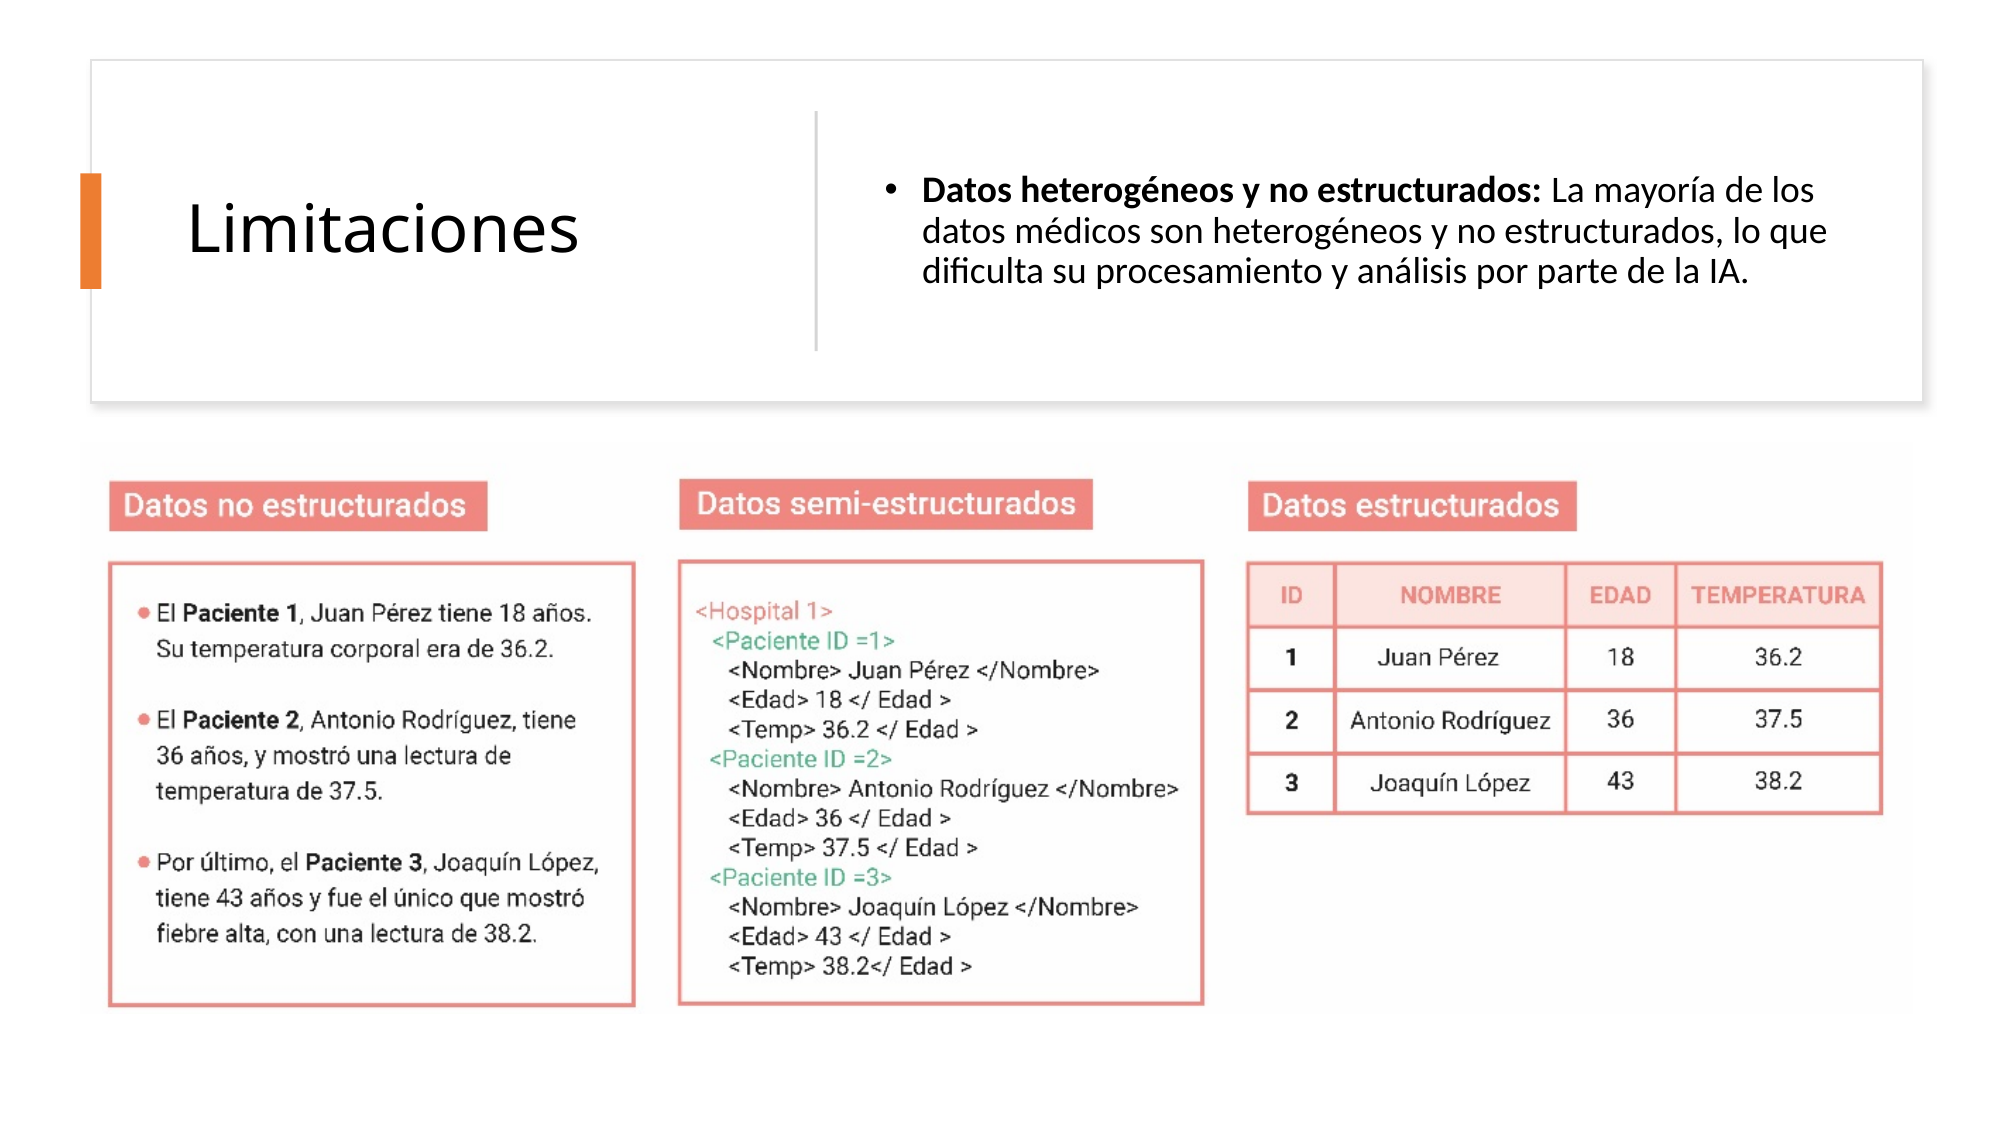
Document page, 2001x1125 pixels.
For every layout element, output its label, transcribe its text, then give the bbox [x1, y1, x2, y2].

title Limitaciones [171, 105, 765, 358]
text_box [814, 111, 818, 352]
text_box [80, 173, 102, 289]
picture [80, 442, 1913, 1014]
list Datos heterogéneos y no estructurados: La mayoría de los datos médicos son heterogéneos y no estructurados, lo que dificulta su procesamiento y análisis por parte de la IA. [869, 105, 1863, 358]
